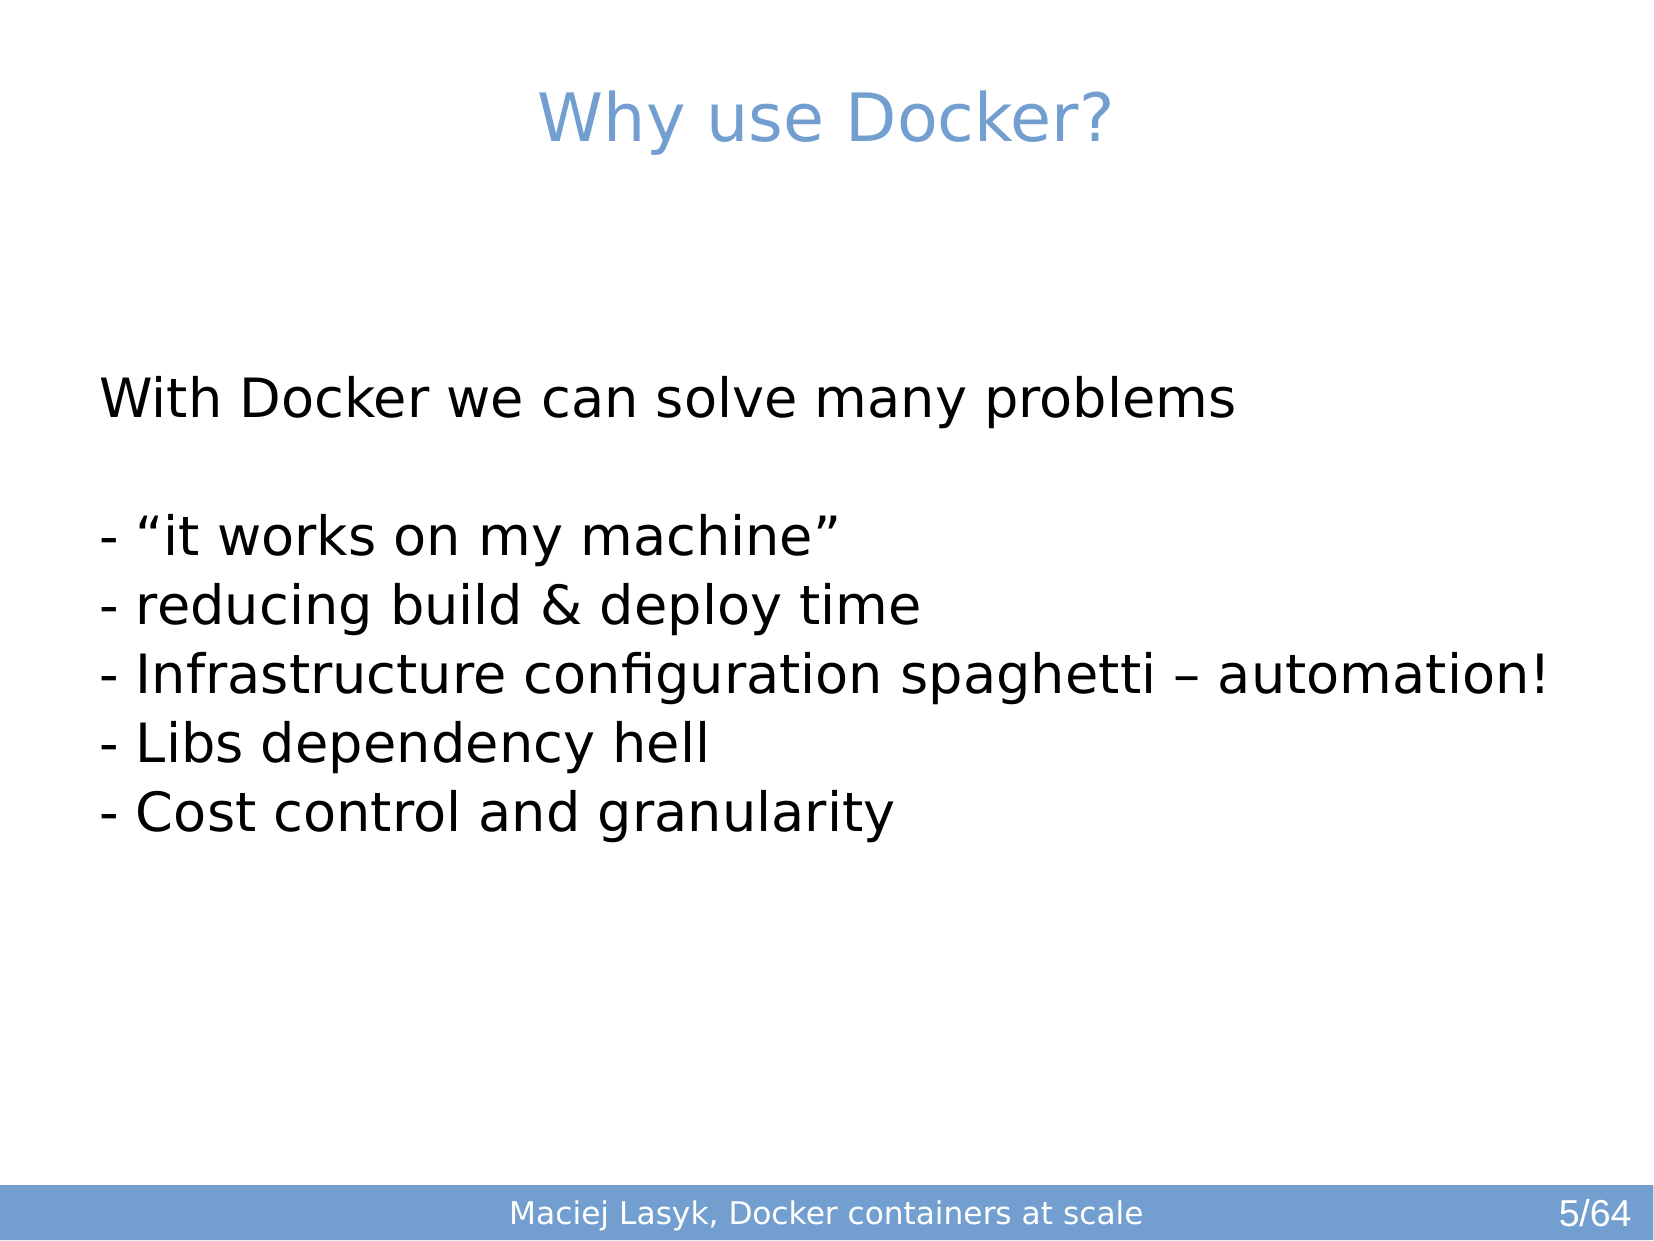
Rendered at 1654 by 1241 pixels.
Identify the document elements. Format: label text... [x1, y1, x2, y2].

text_box Maciej Lasyk, Docker containers at scale [494, 1188, 1160, 1240]
text_box Why use Docker? [523, 72, 1131, 166]
text_box With Docker we can solve many problems - “it works on my machine” - reducing build & deploy time - Infrastructure configuration spaghetti – automation! - Libs dependency hell - Cost control and granularity [84, 360, 1569, 853]
text_box [0, 1185, 1533, 1241]
text_box 5/64 [1533, 1185, 1647, 1241]
text_box [1647, 1185, 1654, 1241]
